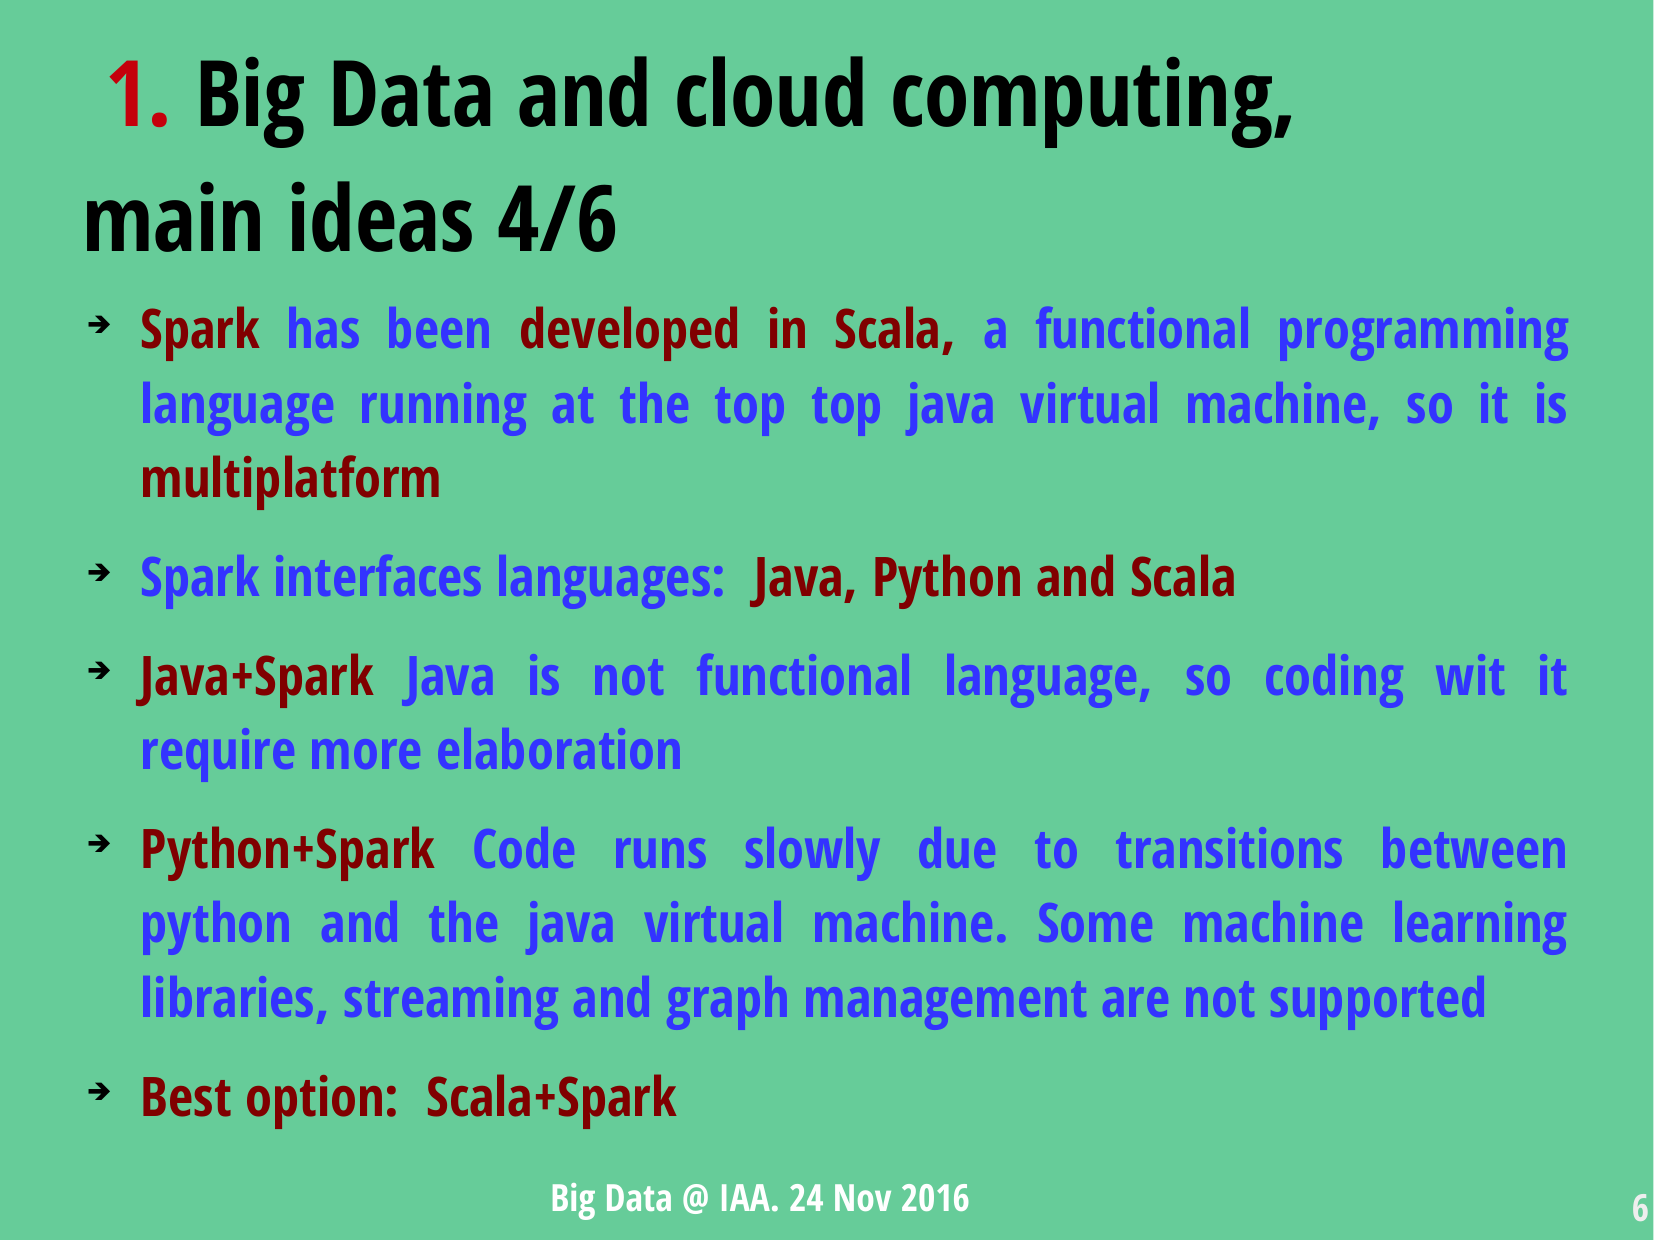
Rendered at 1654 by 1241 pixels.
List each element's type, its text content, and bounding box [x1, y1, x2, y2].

list Spark has been developed in Scala, a functional programming language running at the top top java virtual machine, so it is multiplatform Spark interfaces languages: Java, Python and Scala Java+Spark Java is not functional language, so coding wit it require more elaboration Python+Spark Code runs slowly due to transitions between python and the java virtual machine. Some machine learning libraries, streaming and graph management are not supported Best option: Scala+Spark [82, 290, 1571, 1146]
title 1. Big Data and cloud computing, main ideas 4/6 [82, 27, 1571, 279]
